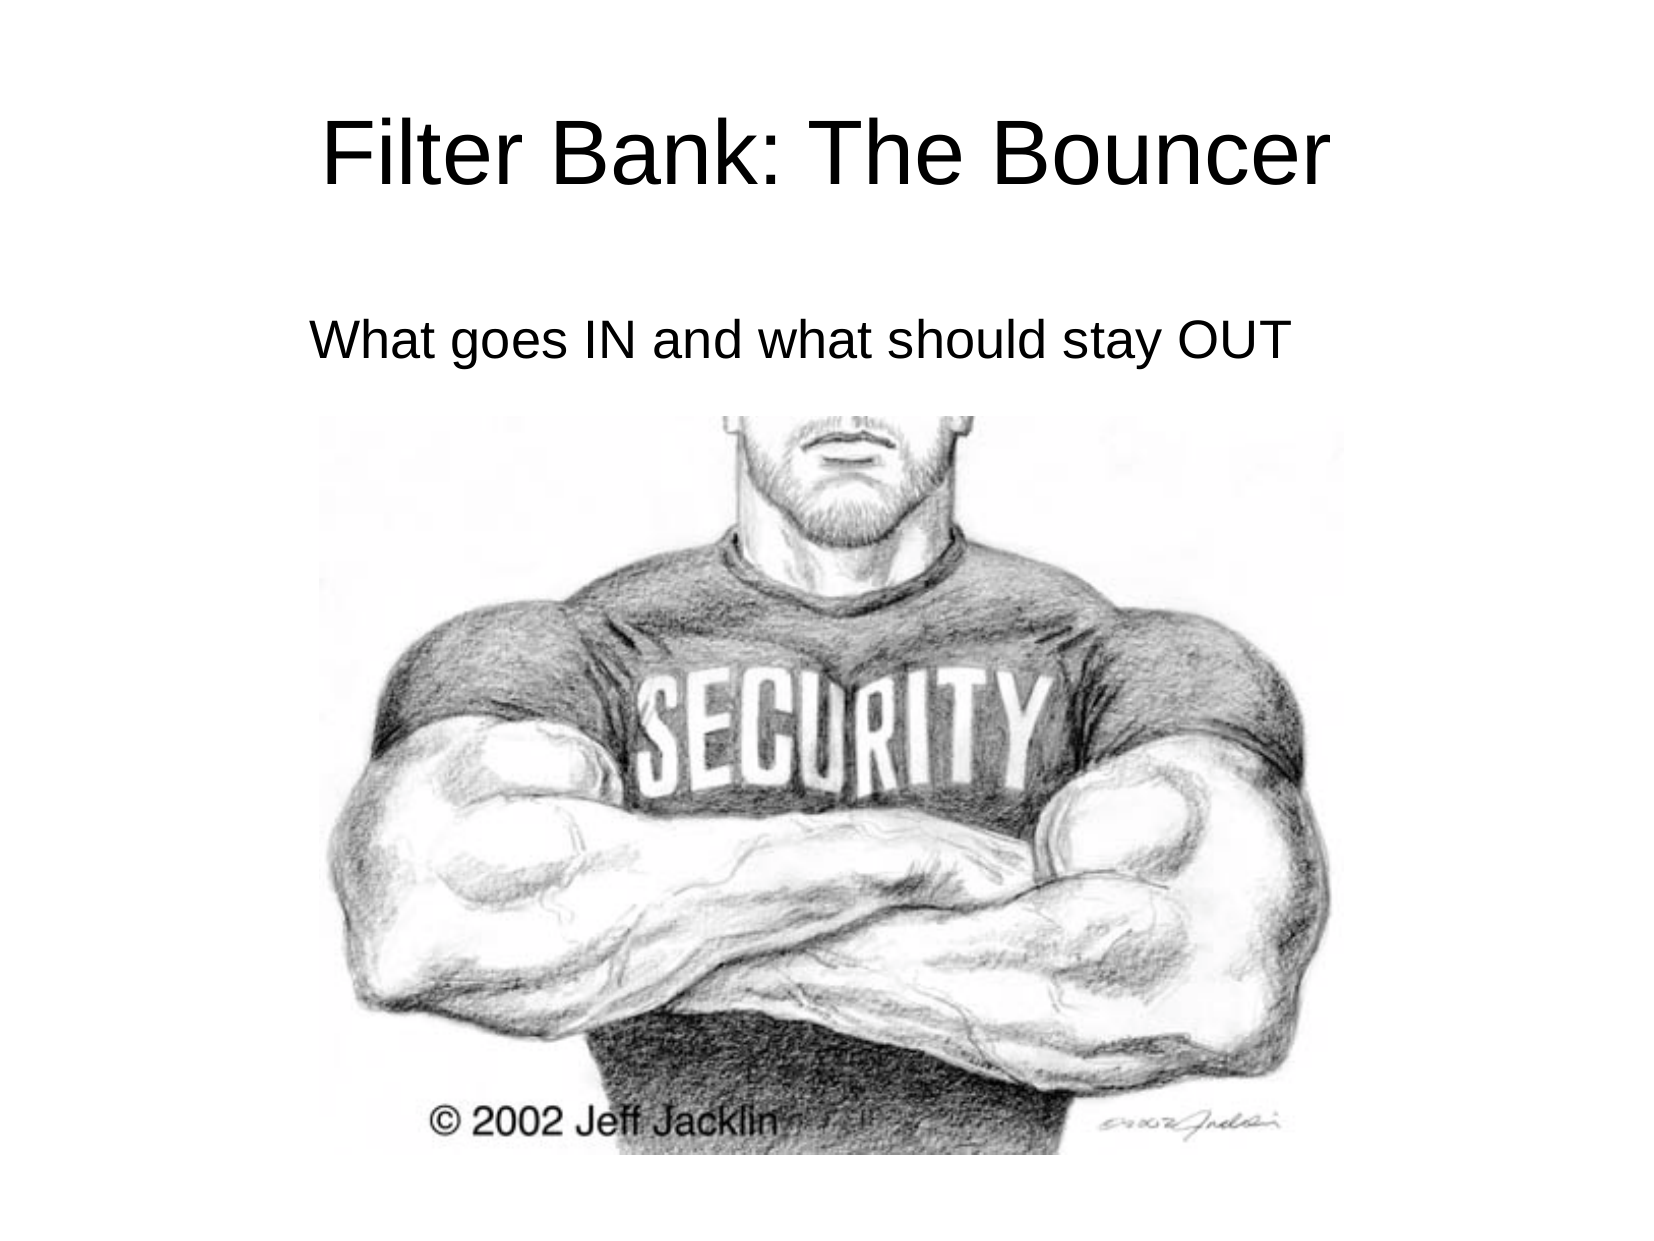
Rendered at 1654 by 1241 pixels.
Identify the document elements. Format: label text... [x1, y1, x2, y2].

title Filter Bank: The Bouncer [82, 49, 1571, 257]
text_box What goes IN and what should stay OUT [294, 302, 1309, 378]
picture [319, 416, 1344, 1155]
